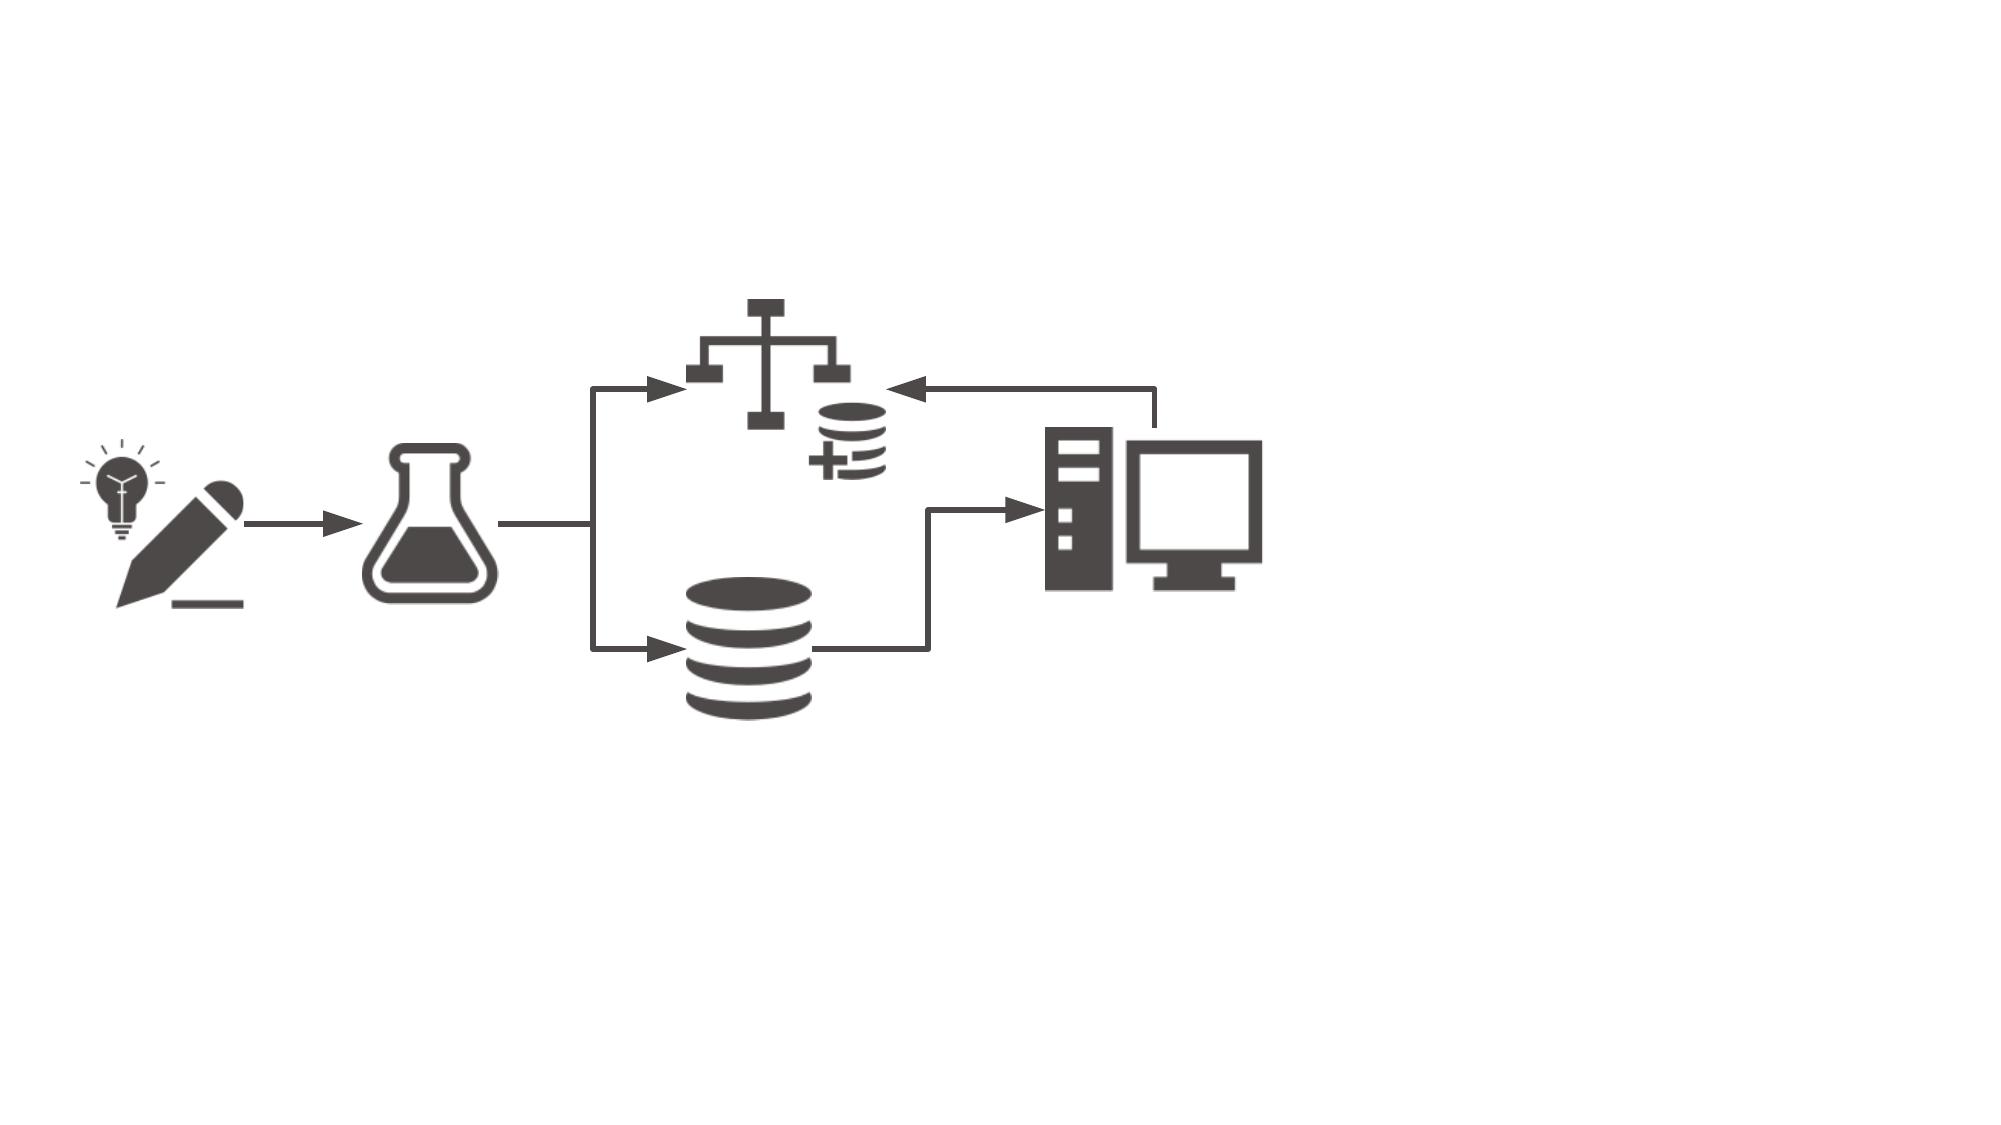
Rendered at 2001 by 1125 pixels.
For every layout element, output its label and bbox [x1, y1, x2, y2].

picture [1045, 427, 1264, 593]
picture [80, 439, 245, 609]
picture [686, 299, 886, 480]
picture [362, 443, 499, 605]
picture [686, 577, 812, 721]
